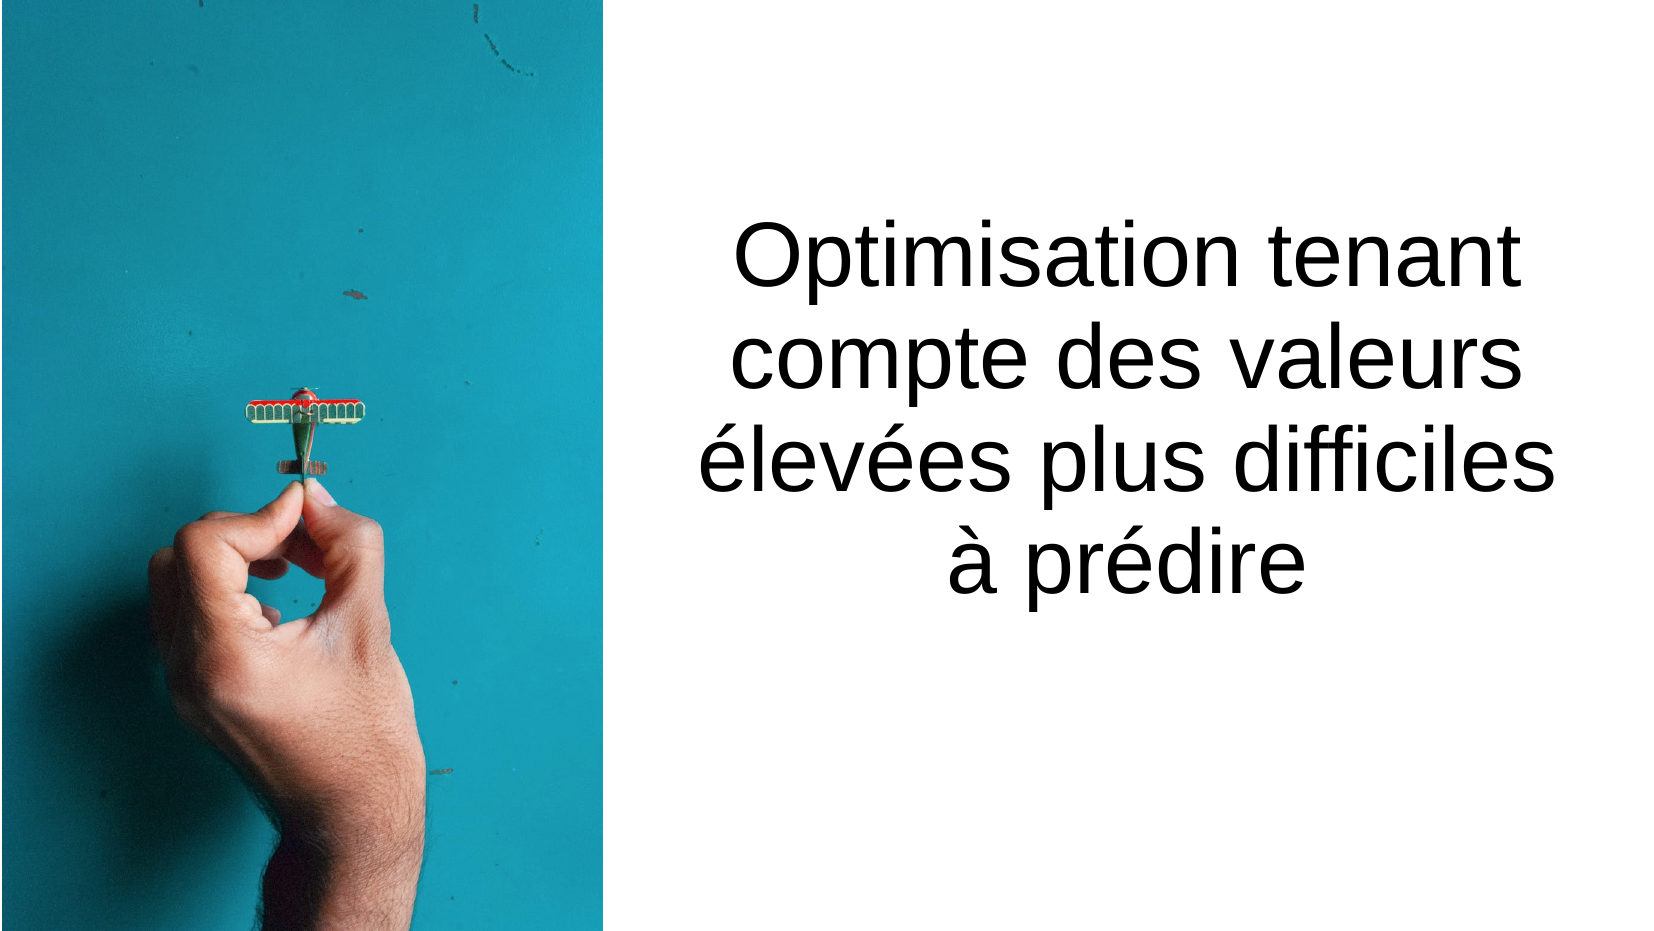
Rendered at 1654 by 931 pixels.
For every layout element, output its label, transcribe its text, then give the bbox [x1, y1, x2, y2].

title Optimisation tenant compte des valeurs élevées plus difficiles à prédire [685, 37, 1571, 780]
picture [2, 0, 603, 931]
